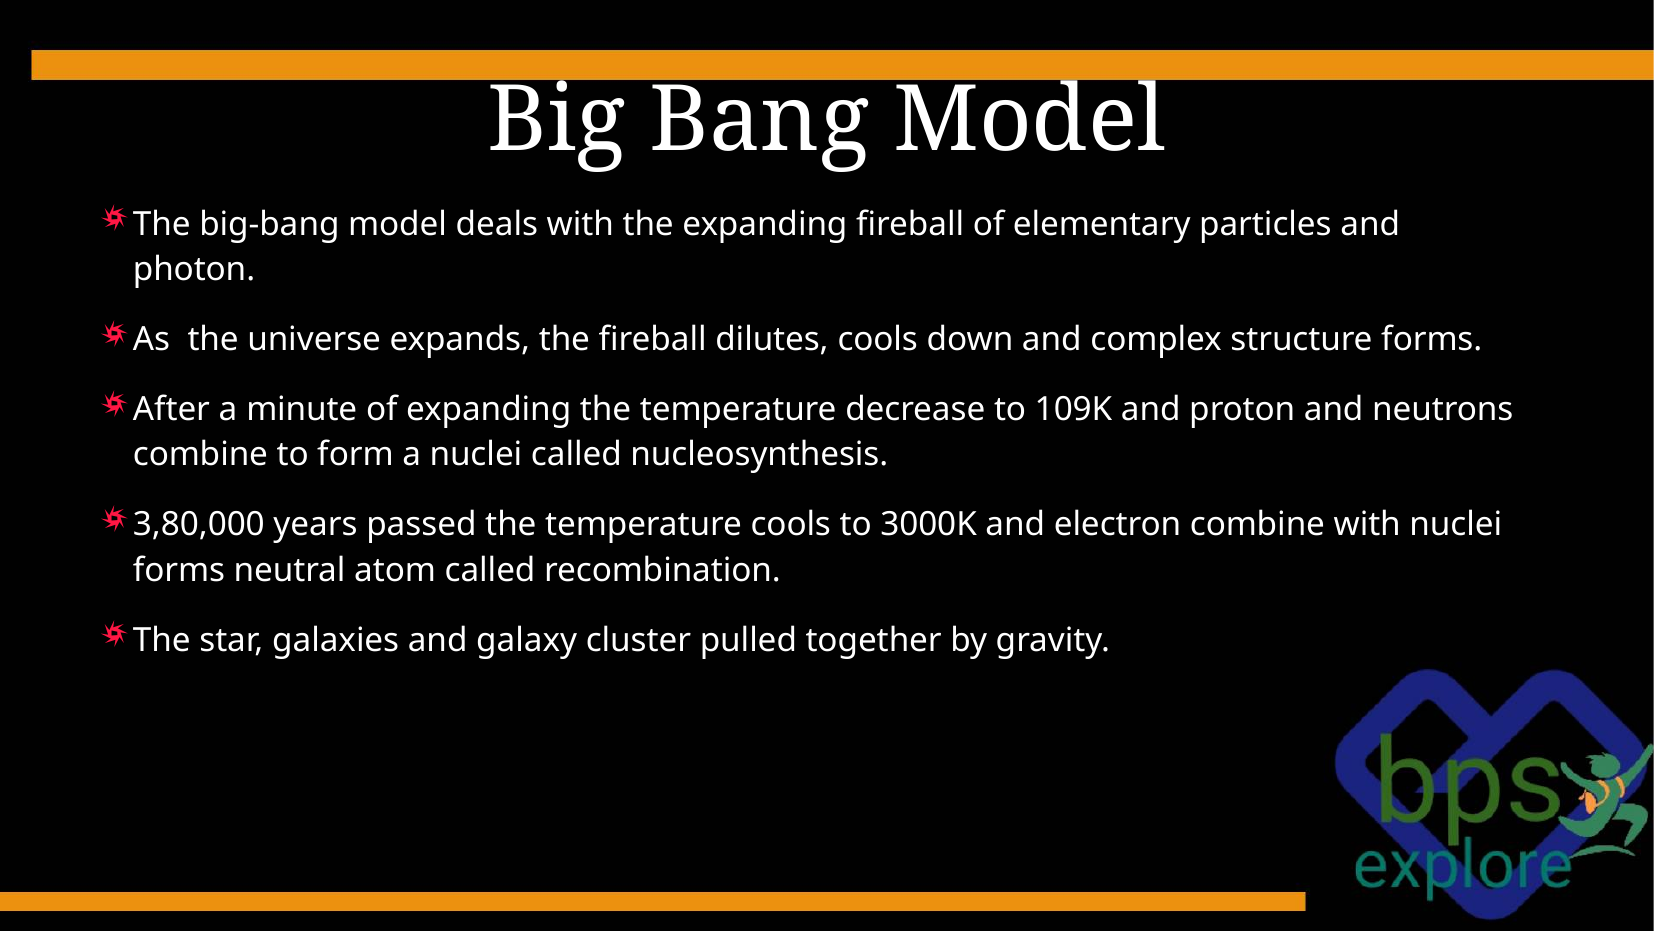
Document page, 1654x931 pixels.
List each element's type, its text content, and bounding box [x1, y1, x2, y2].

picture [0, 0, 1654, 931]
title Big Bang Model [82, 37, 1571, 193]
text_box The big-bang model deals with the expanding fireball of elementary particles and photon. As the universe expands, the fireball dilutes, cools down and complex structure forms. After a minute of expanding the temperature decrease to 109K and proton and neutrons combine to form a nuclei called nucleosynthesis. 3,80,000 years passed the temperature cools to 3000K and electron combine with nuclei forms neutral atom called recombination. The star, galaxies and galaxy cluster pulled together by gravity. [82, 192, 1540, 774]
